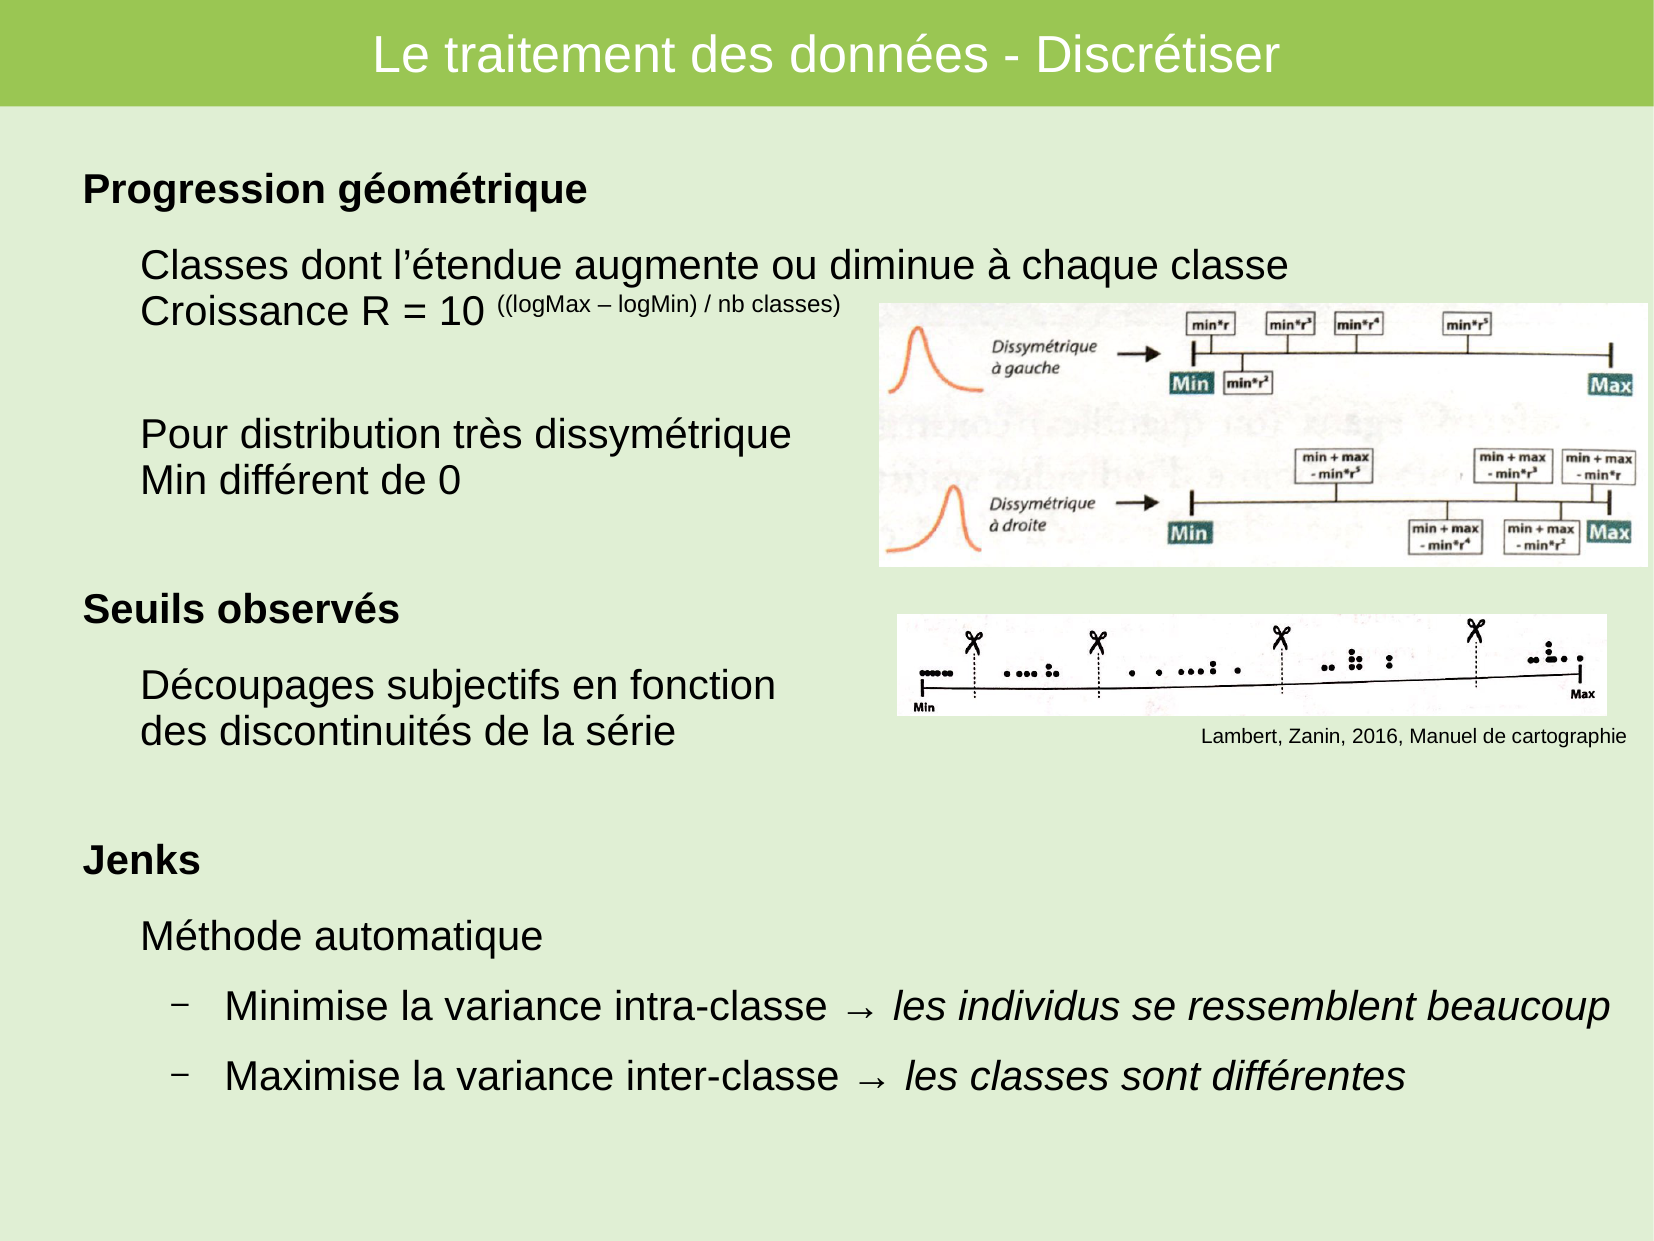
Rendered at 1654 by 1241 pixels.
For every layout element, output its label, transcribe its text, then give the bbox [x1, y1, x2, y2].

text_box Lambert, Zanin, 2016, Manuel de cartographie [1015, 717, 1642, 756]
picture [879, 303, 1648, 567]
list Progression géométrique Classes dont l’étendue augmente ou diminue à chaque classe Croissance R = 10 ((logMax – logMin) / nb classes) Pour distribution très dissymétrique Min différent de 0 Seuils observés Découpages subjectifs en fonction des discontinuités de la série Jenks Méthode automatique Minimise la variance intra-classe → les individus se ressemblent beaucoup Maximise la variance inter-classe → les classes sont différentes [82, 165, 1630, 1193]
picture [897, 614, 1607, 716]
title Le traitement des données - Discrétiser [82, 19, 1571, 89]
